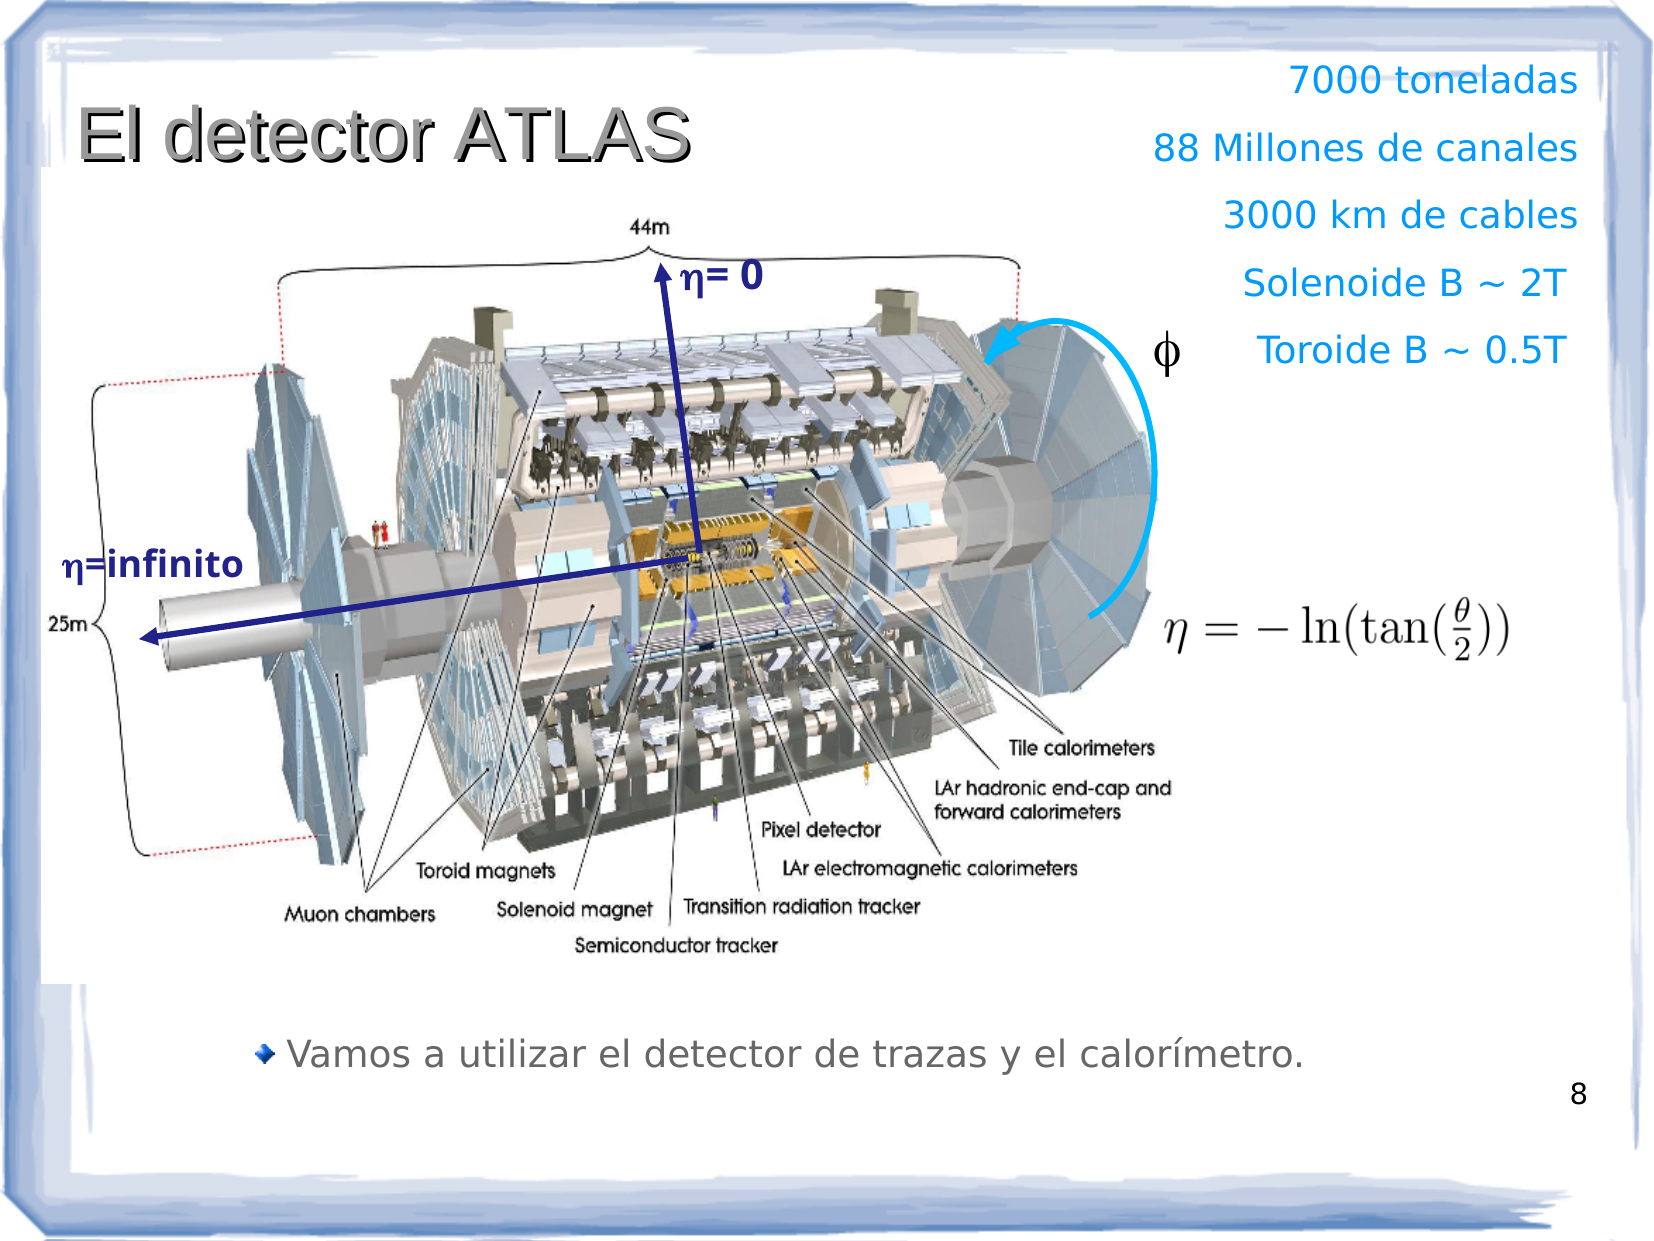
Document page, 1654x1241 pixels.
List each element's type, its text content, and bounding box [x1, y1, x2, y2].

text_box h= 0 [665, 240, 777, 303]
text_box 7000 toneladas 88 Millones de canales 3000 km de cables Solenoide B ~ 2T Toroide B ~ 0.5T [693, 26, 1594, 267]
picture [0, 0, 1654, 1241]
title El detector ATLAS [75, 53, 693, 214]
text_box Vamos a utilizar el detector de trazas y el calorímetro. [241, 1003, 1352, 1062]
text_box f [1138, 321, 1336, 414]
text_box h=infinito [47, 532, 229, 590]
